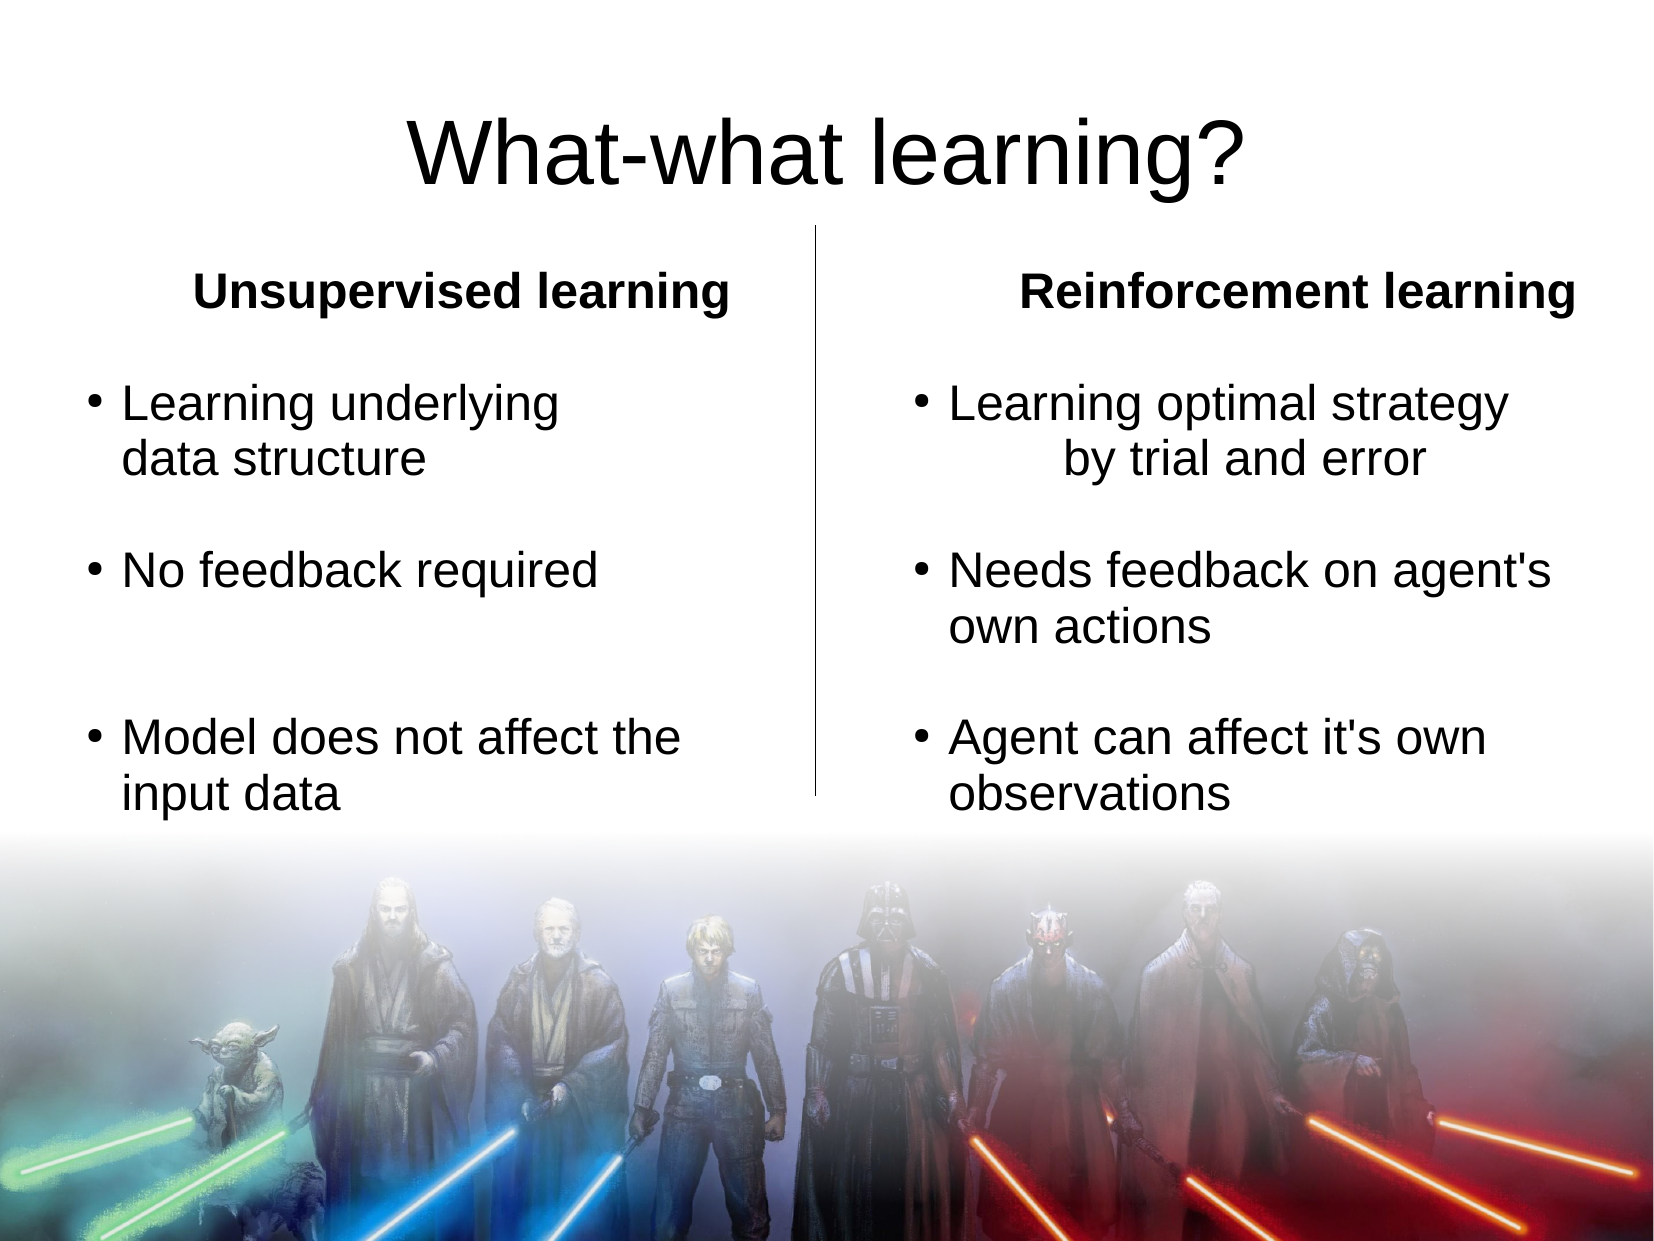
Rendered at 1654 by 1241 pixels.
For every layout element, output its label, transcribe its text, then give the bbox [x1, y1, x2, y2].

text_box Reinforcement learning Learning optimal strategy by trial and error Needs feedback on agent's own actions Agent can affect it's own observations [862, 256, 1628, 834]
text_box Unsupervised learning Learning underlying data structure No feedback required Model does not affect the input data [35, 255, 801, 834]
picture [0, 830, 1654, 1241]
title What-what learning? [82, 49, 1571, 257]
